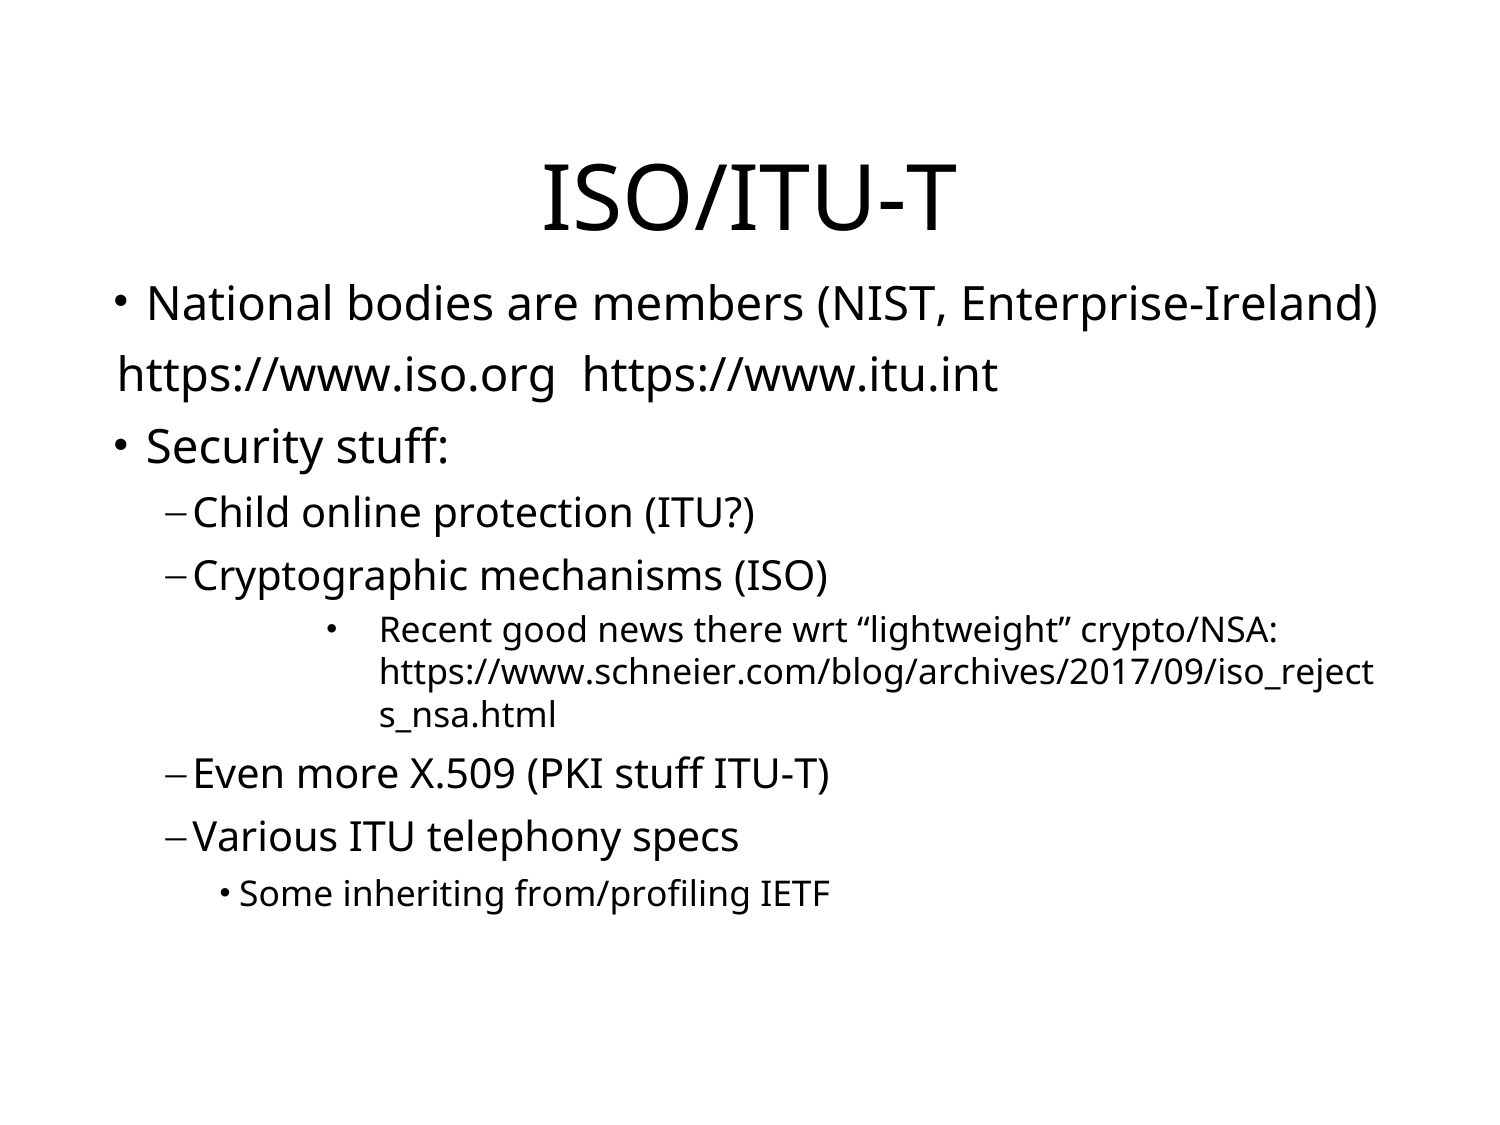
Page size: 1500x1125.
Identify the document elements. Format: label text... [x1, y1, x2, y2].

title ISO/ITU-T [112, 99, 1388, 272]
list National bodies are members (NIST, Enterprise-Ireland) https://www.iso.org https://www.itu.int Security stuff: Child online protection (ITU?) Cryptographic mechanisms (ISO) Recent good news there wrt “lightweight” crypto/NSA: https://www.schneier.com/blog/archives/2017/09/iso_rejects_nsa.html Even more X.509 (PKI stuff ITU-T) Various ITU telephony specs Some inheriting from/profiling IETF [112, 272, 1388, 981]
